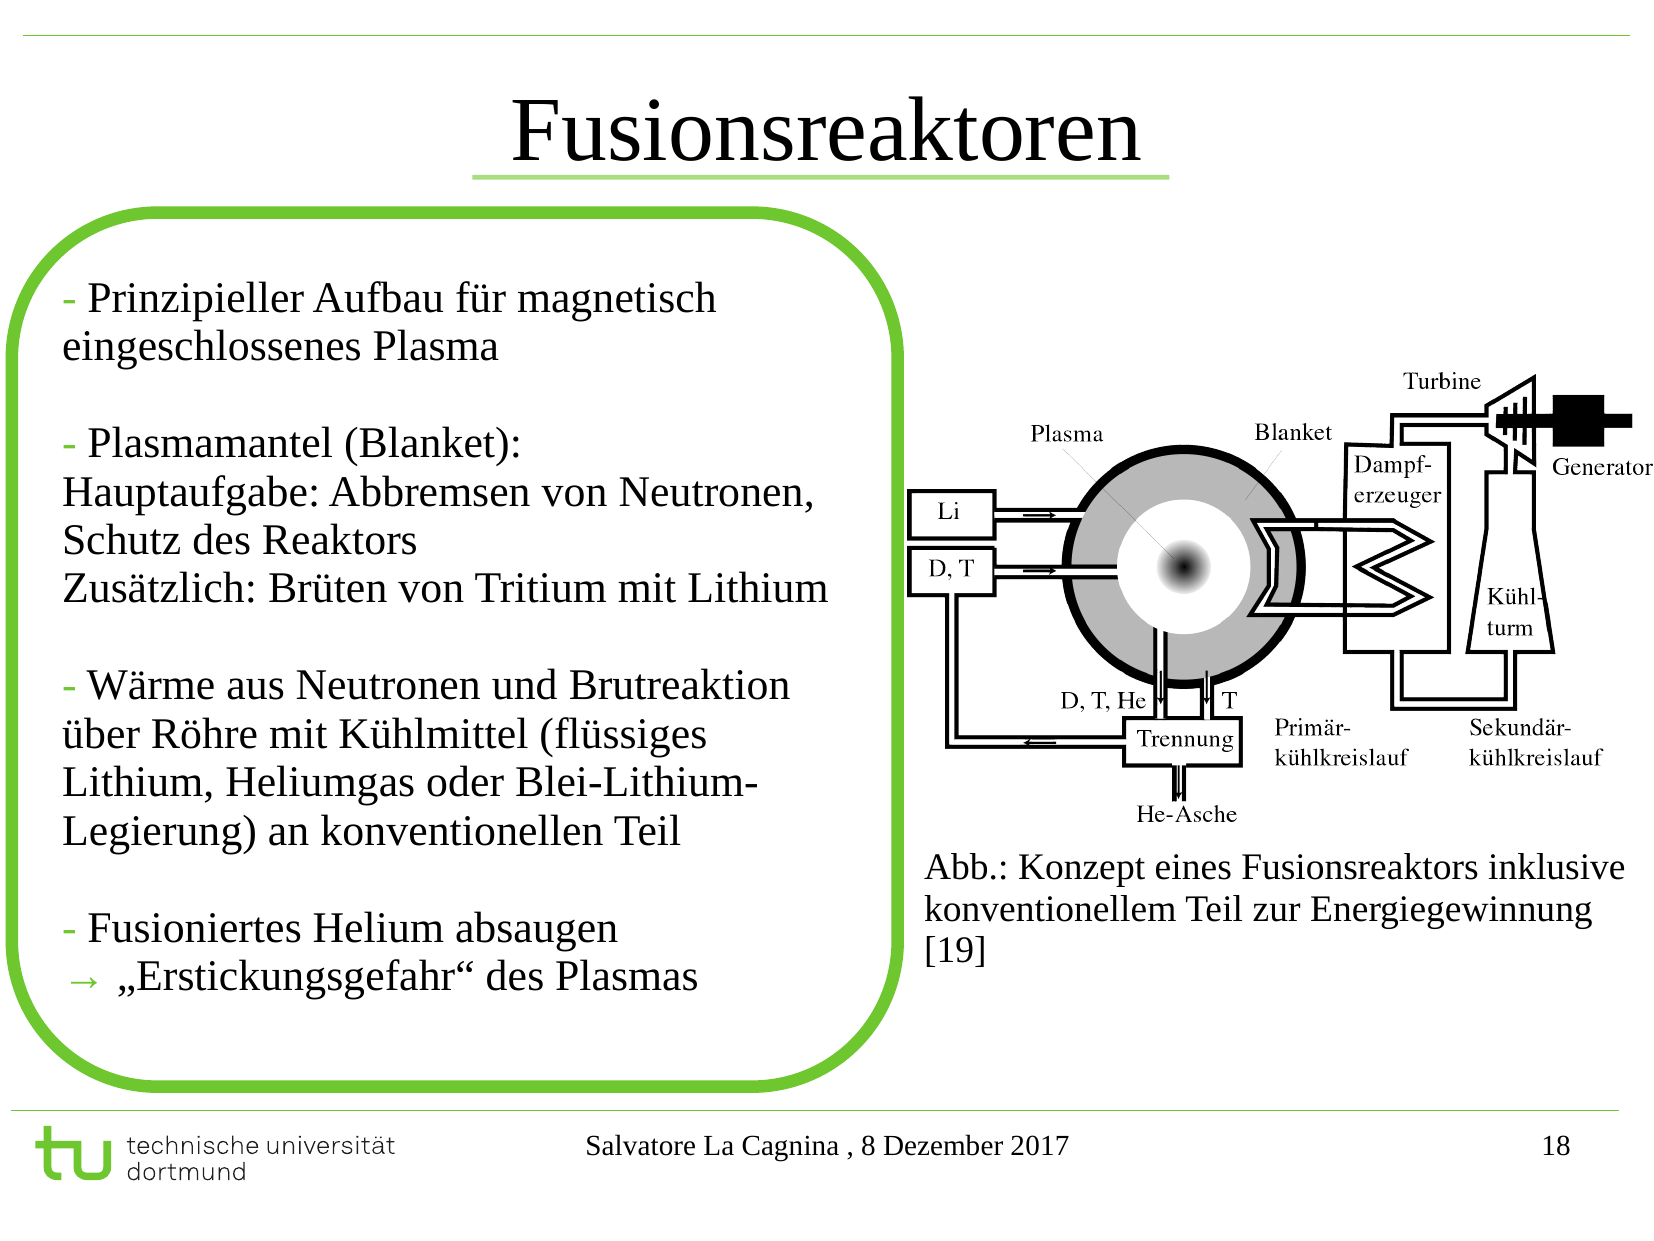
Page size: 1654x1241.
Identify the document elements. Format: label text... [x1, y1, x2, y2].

text_box [11, 212, 898, 1036]
title Fusionsreaktoren [82, 25, 1571, 233]
picture [907, 366, 1654, 827]
text_box Abb.: Konzept eines Fusionsreaktors inklusive konventionellem Teil zur Energiegewinnung [19] [909, 838, 1648, 978]
chart [35, 1125, 461, 1241]
text_box [77, 1063, 832, 1087]
text_box - Prinzipieller Aufbau für magnetisch eingeschlossenes Plasma - Plasmamantel (Blanket): Hauptaufgabe: Abbremsen von Neutronen, Schutz des Reaktors Zusätzlich: Brüten von Tritium mit Lithium - Wärme aus Neutronen und Brutreaktion über Röhre mit Kühlmittel (flüssiges Lithium, Heliumgas oder Blei-Lithium-Legierung) an konventionellen Teil - Fusioniertes Helium absaugen → „Erstickungsgefahr“ des Plasmas [47, 265, 863, 1063]
